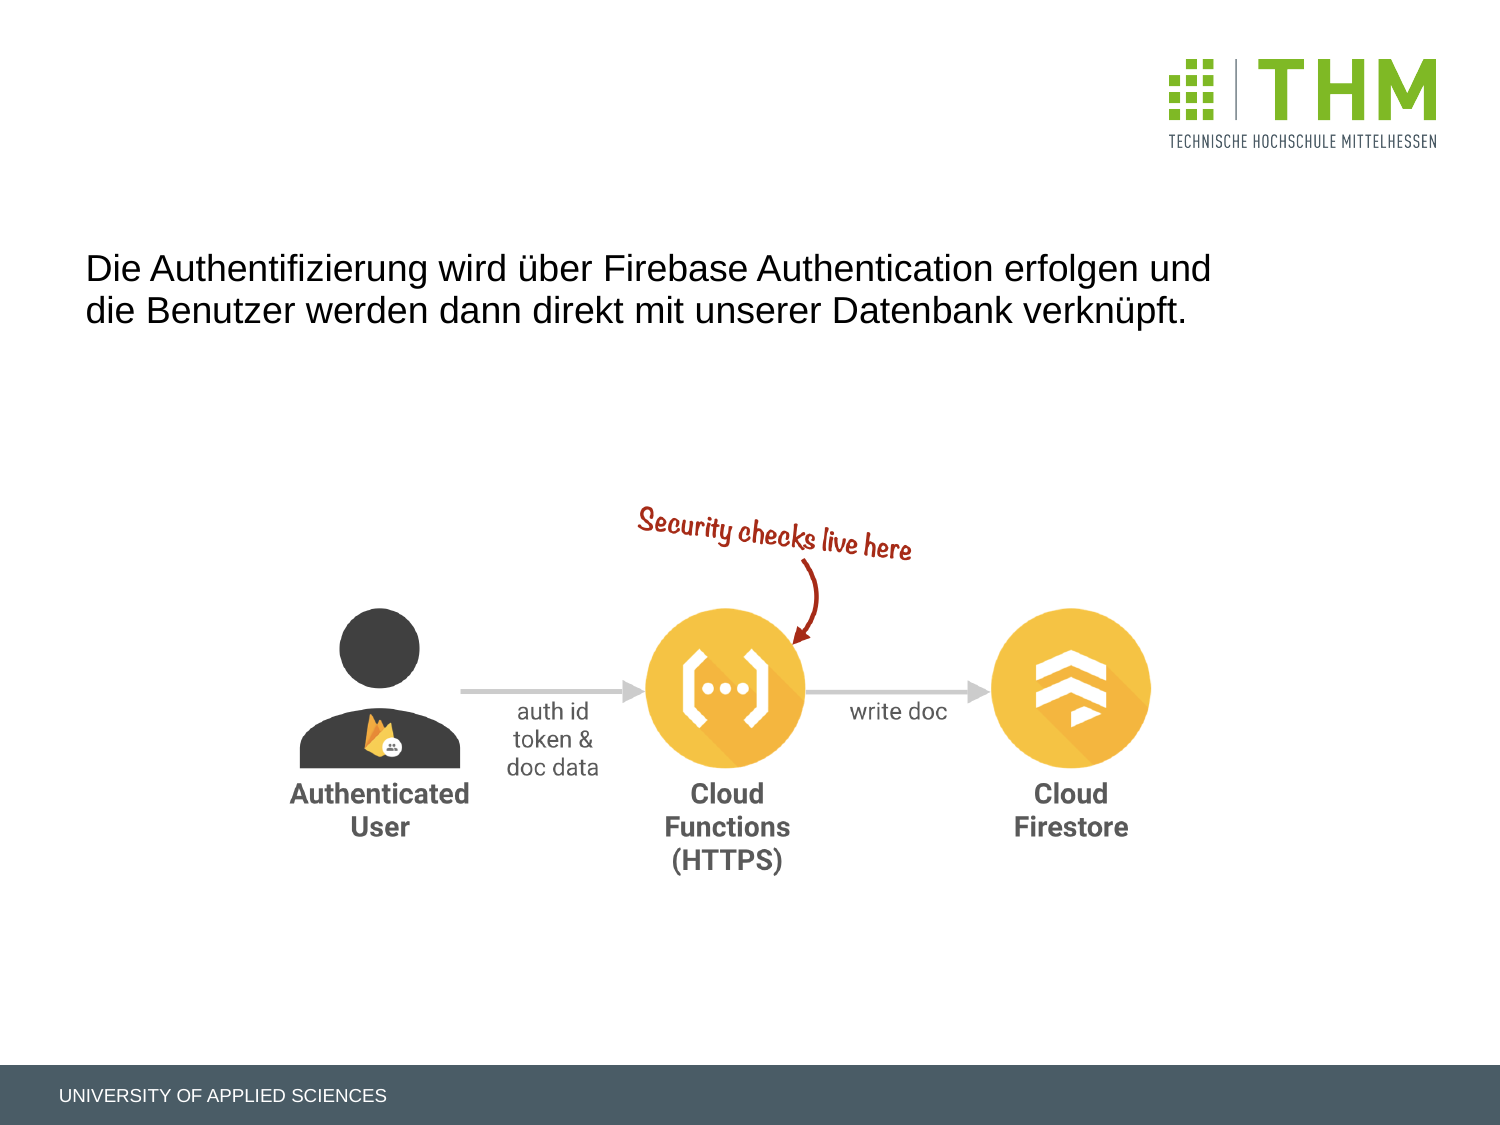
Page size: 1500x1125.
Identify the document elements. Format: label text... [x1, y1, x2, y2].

text_box Die Authentifizierung wird über Firebase Authentication erfolgen und die Benutzer werden dann direkt mit unserer Datenbank verknüpft. [70, 239, 1238, 339]
picture [179, 381, 1276, 998]
picture [1169, 59, 1436, 148]
